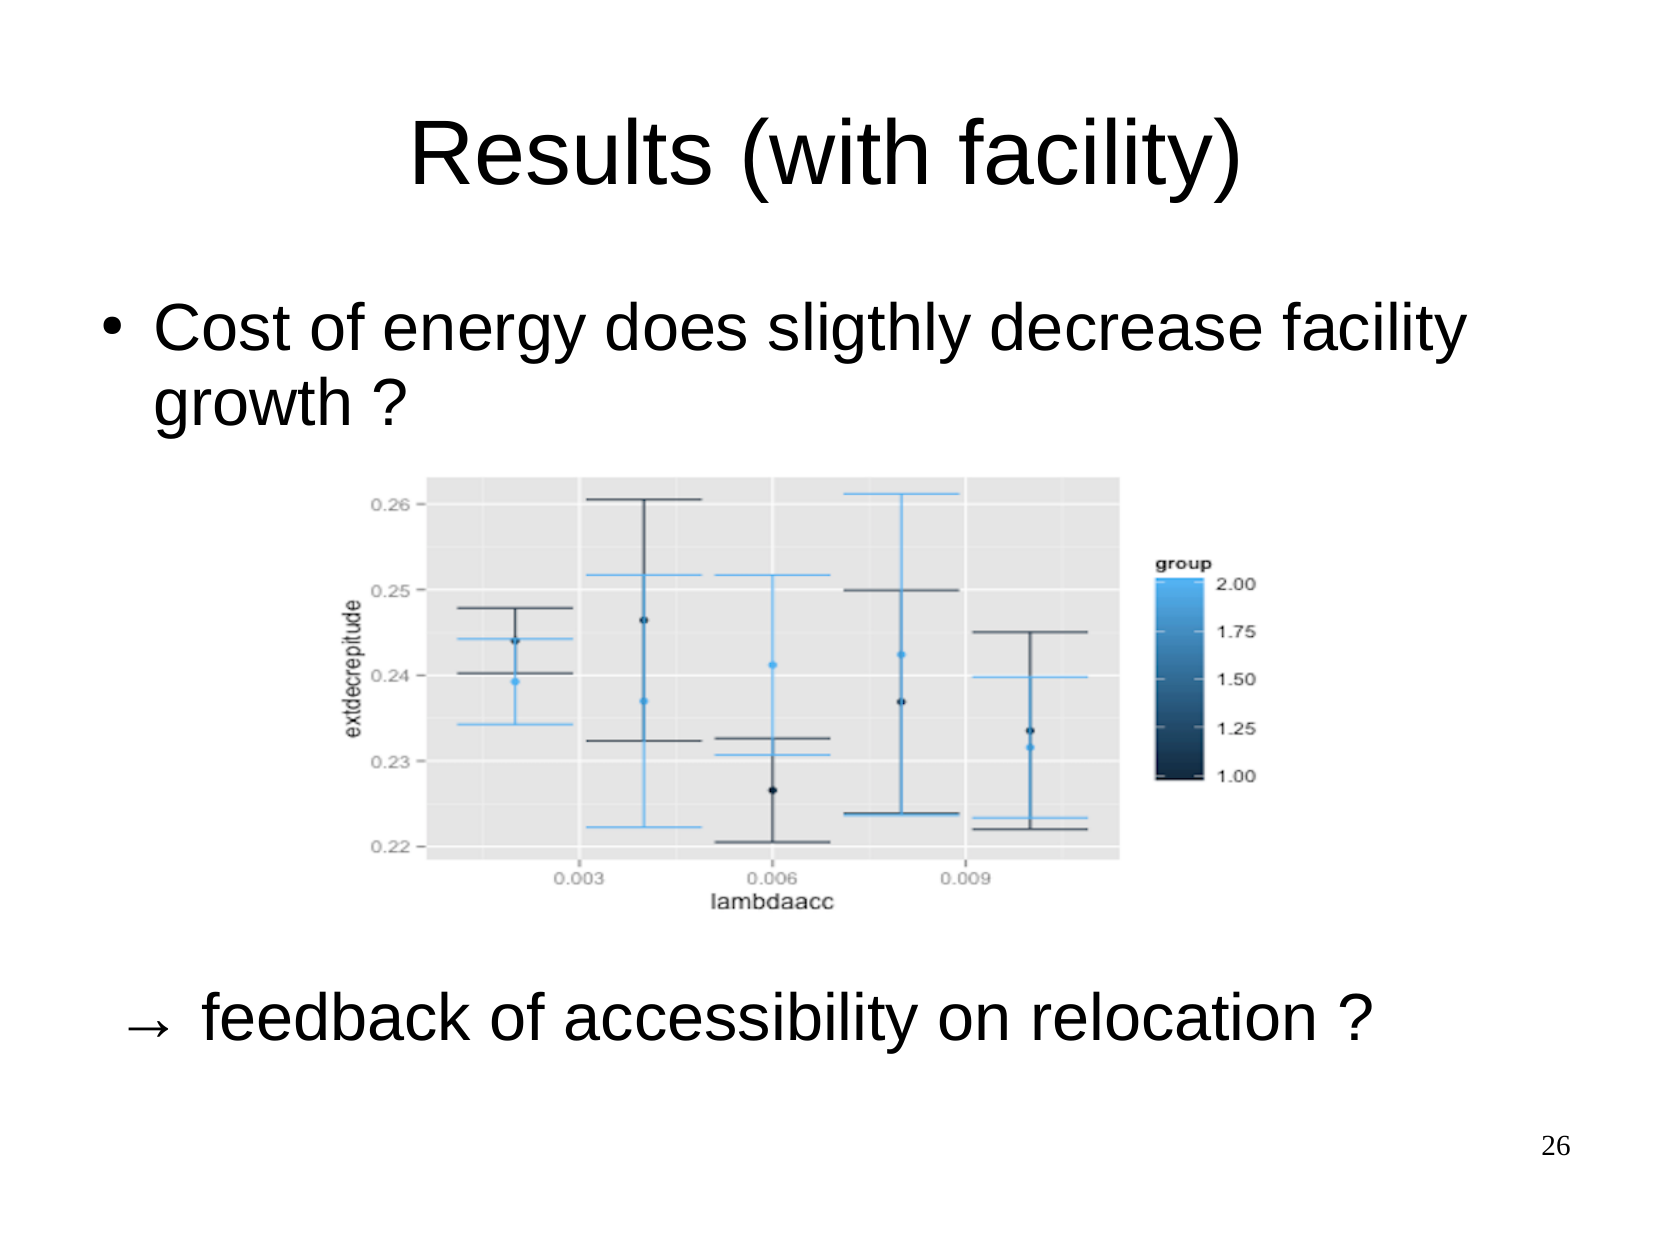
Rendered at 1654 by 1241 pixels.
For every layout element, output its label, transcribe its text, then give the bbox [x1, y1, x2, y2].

picture [295, 448, 1300, 945]
list Cost of energy does sligthly decrease facility growth ? [82, 290, 1538, 1010]
list → feedback of accessibility on relocation ? [44, 980, 1501, 1158]
title Results (with facility) [82, 49, 1571, 257]
